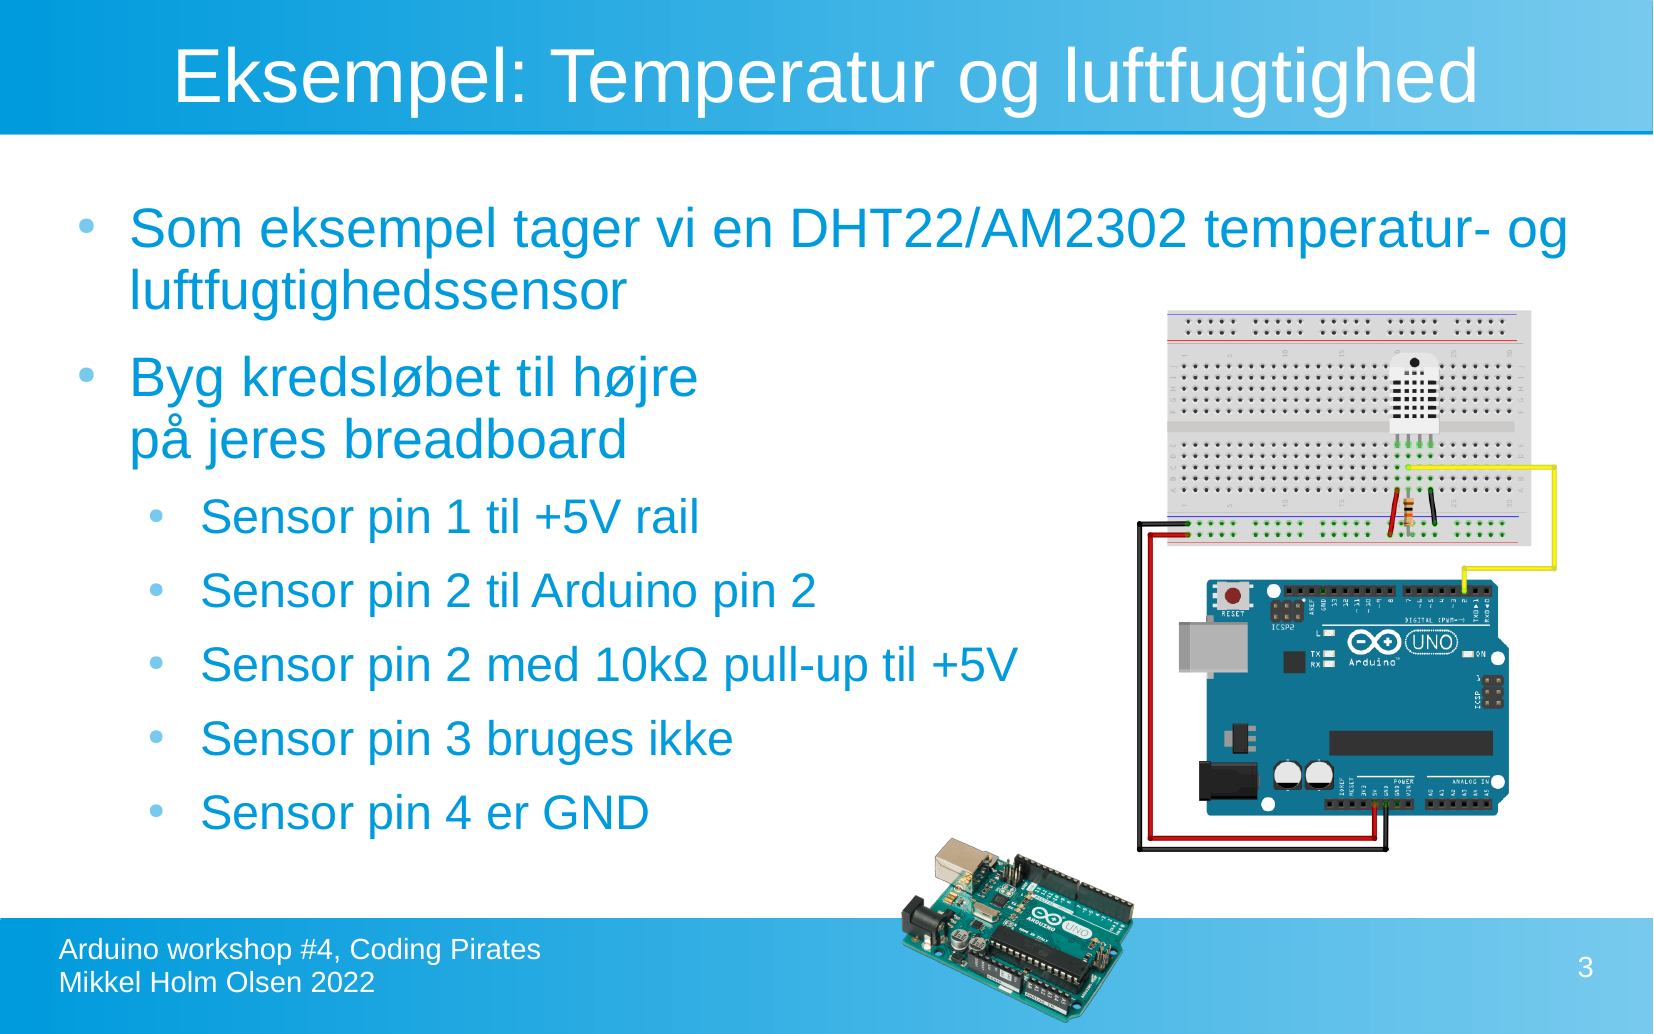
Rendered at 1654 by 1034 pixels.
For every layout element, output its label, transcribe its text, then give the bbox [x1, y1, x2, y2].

list Som eksempel tager vi en DHT22/AM2302 temperatur- og luftfugtighedssensor Byg kredsløbet til højre på jeres breadboard Sensor pin 1 til +5V rail Sensor pin 2 til Arduino pin 2 Sensor pin 2 med 10kΩ pull-up til +5V Sensor pin 3 bruges ikke Sensor pin 4 er GND [58, 196, 1594, 854]
picture [900, 299, 1571, 1024]
title Eksempel: Temperatur og luftfugtighed [58, 32, 1594, 120]
